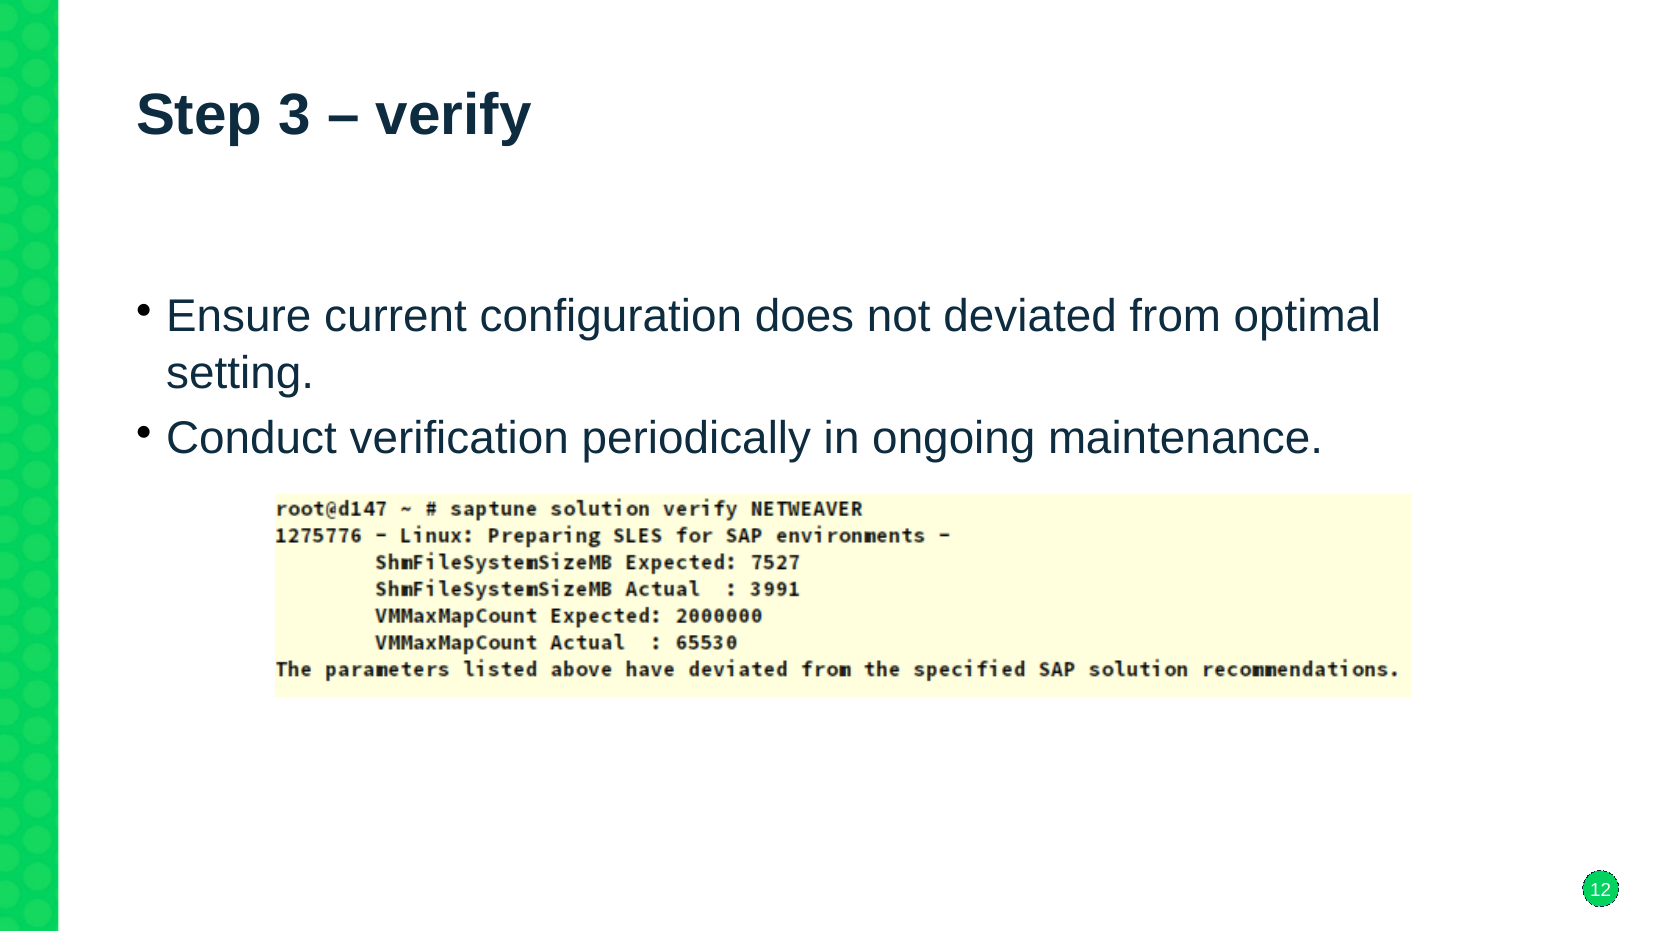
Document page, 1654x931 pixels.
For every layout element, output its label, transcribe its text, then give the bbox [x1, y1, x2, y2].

title Step 3 – verify [121, 37, 1531, 193]
picture [0, 0, 76, 931]
picture [275, 494, 1411, 697]
list Ensure current configuration does not deviated from optimal setting. Conduct verification periodically in ongoing maintenance. [121, 217, 1531, 826]
